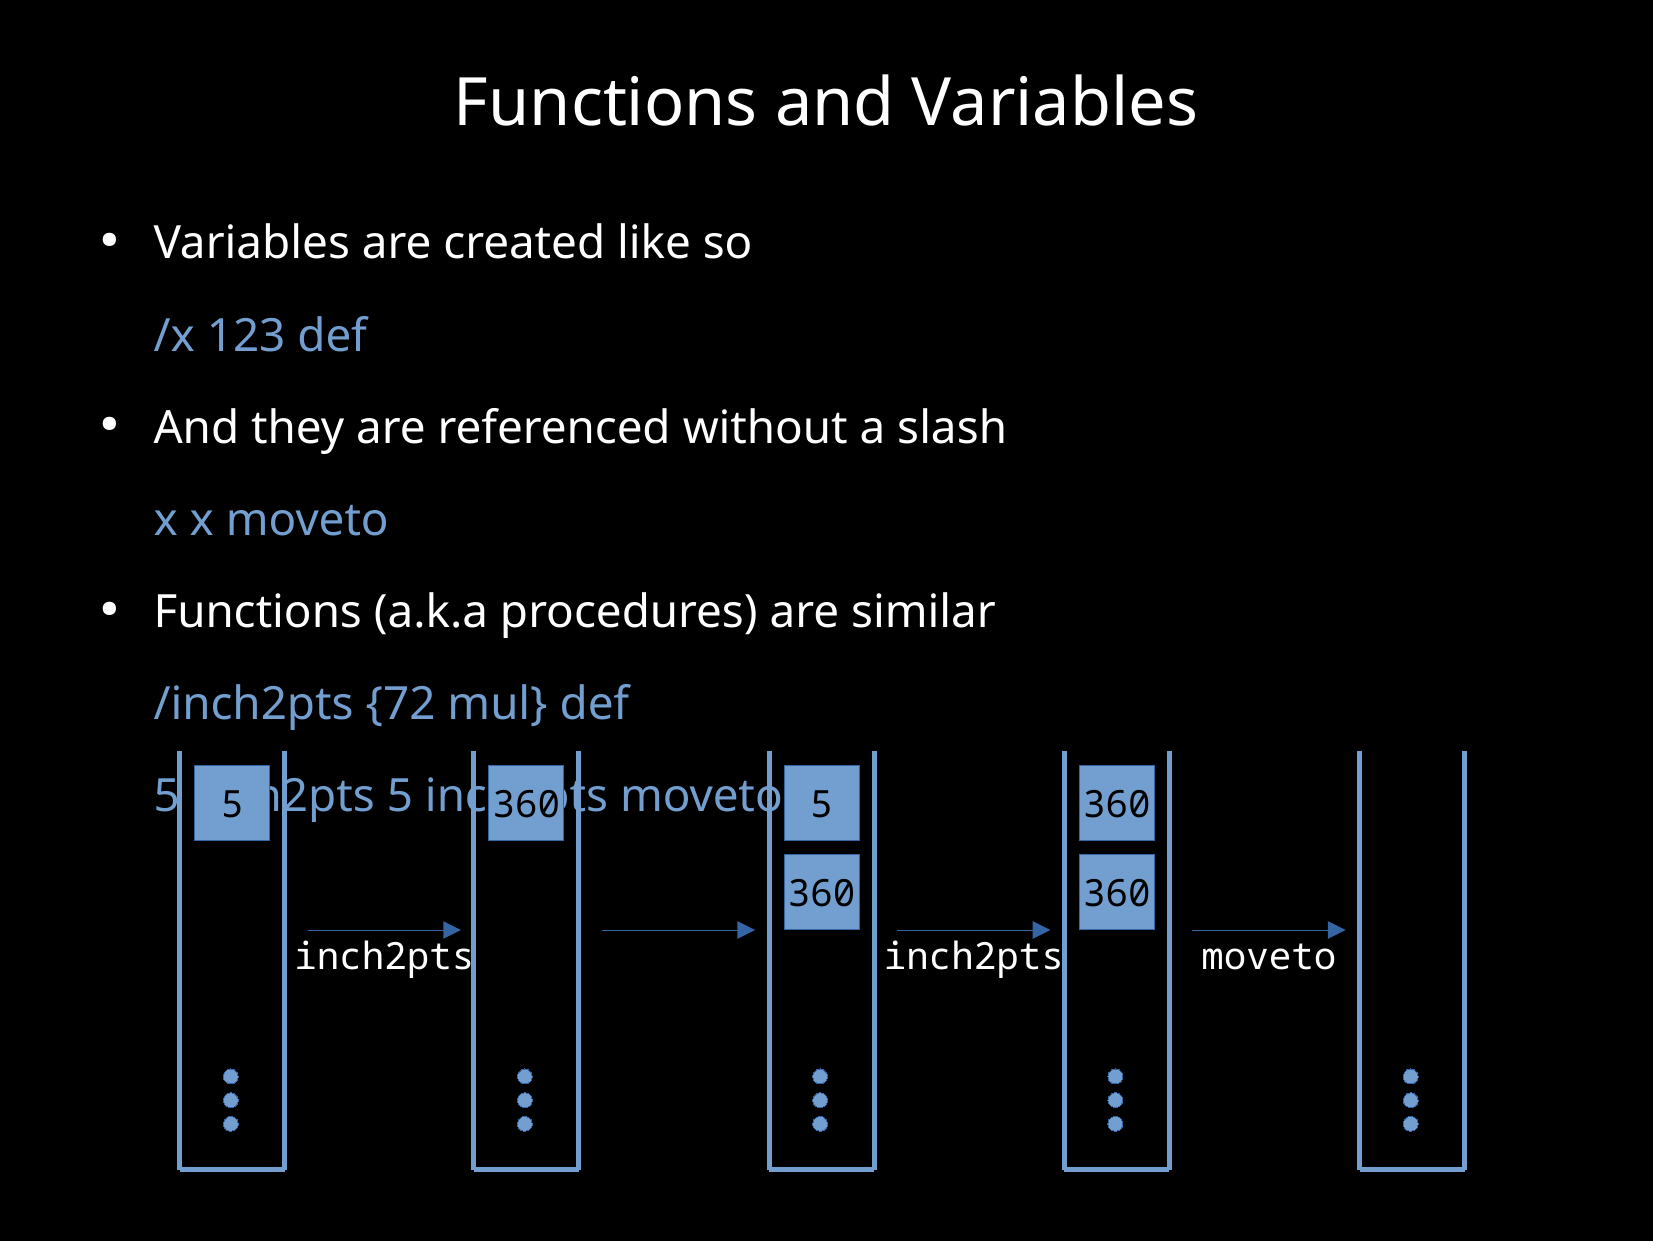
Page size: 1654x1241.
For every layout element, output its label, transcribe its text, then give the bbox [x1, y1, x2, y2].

text_box [223, 1068, 239, 1084]
text_box [812, 1068, 828, 1084]
text_box [223, 1092, 239, 1108]
text_box [812, 1116, 828, 1132]
text_box 360 [1079, 854, 1155, 930]
text_box [517, 1092, 533, 1108]
text_box [1403, 1116, 1419, 1132]
text_box [517, 1116, 533, 1132]
text_box [812, 1092, 828, 1108]
text_box 360 [488, 765, 564, 841]
text_box [517, 1068, 533, 1084]
text_box 5 [784, 765, 860, 841]
text_box [1107, 1116, 1123, 1132]
text_box 360 [1079, 765, 1155, 841]
text_box 360 [784, 854, 860, 930]
text_box [1107, 1068, 1123, 1084]
title Functions and Variables [82, 49, 1571, 151]
list Variables are created like so /x 123 def And they are referenced without a slash x x moveto Functions (a.k.a procedures) are similar /inch2pts {72 mul} def 5 inch2pts 5 inch2pts moveto [82, 210, 1571, 1171]
text_box [1107, 1092, 1123, 1108]
text_box [1403, 1068, 1419, 1084]
text_box [223, 1116, 239, 1132]
text_box 5 [194, 765, 270, 841]
text_box [1403, 1092, 1419, 1108]
